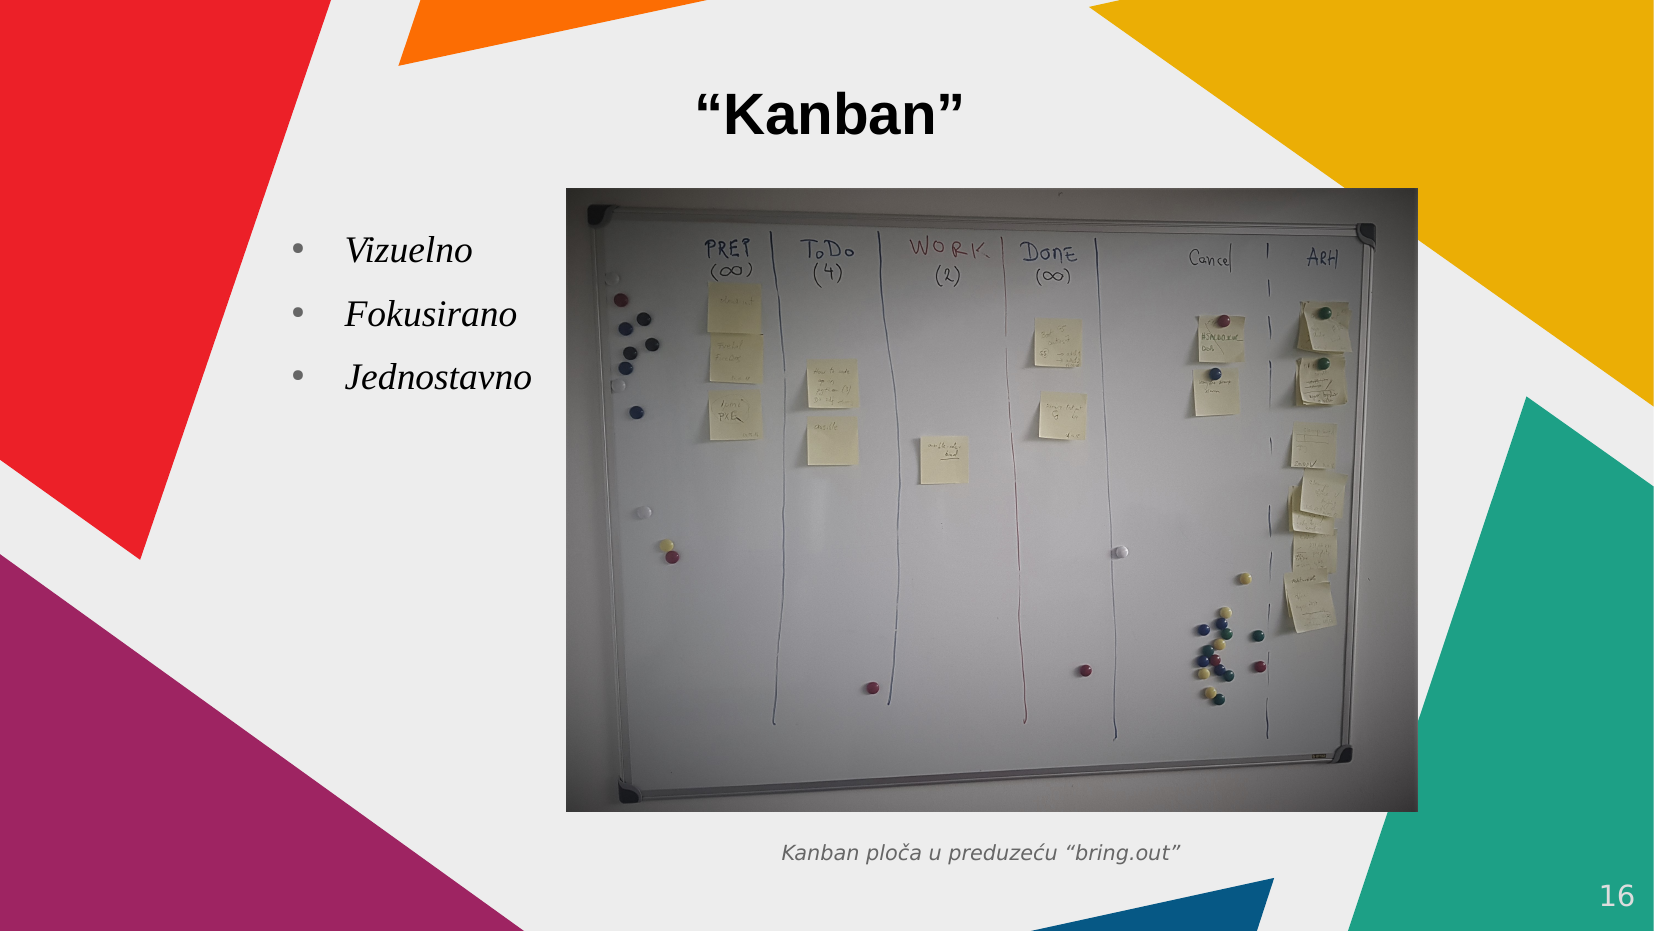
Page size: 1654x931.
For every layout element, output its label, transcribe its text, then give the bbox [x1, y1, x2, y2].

list Vizuelno Fokusirano Jednostavno [236, 82, 1548, 922]
title “Kanban” [289, 36, 1372, 82]
list Kanban ploča u preduzeću “bring.out” [673, 837, 1265, 886]
